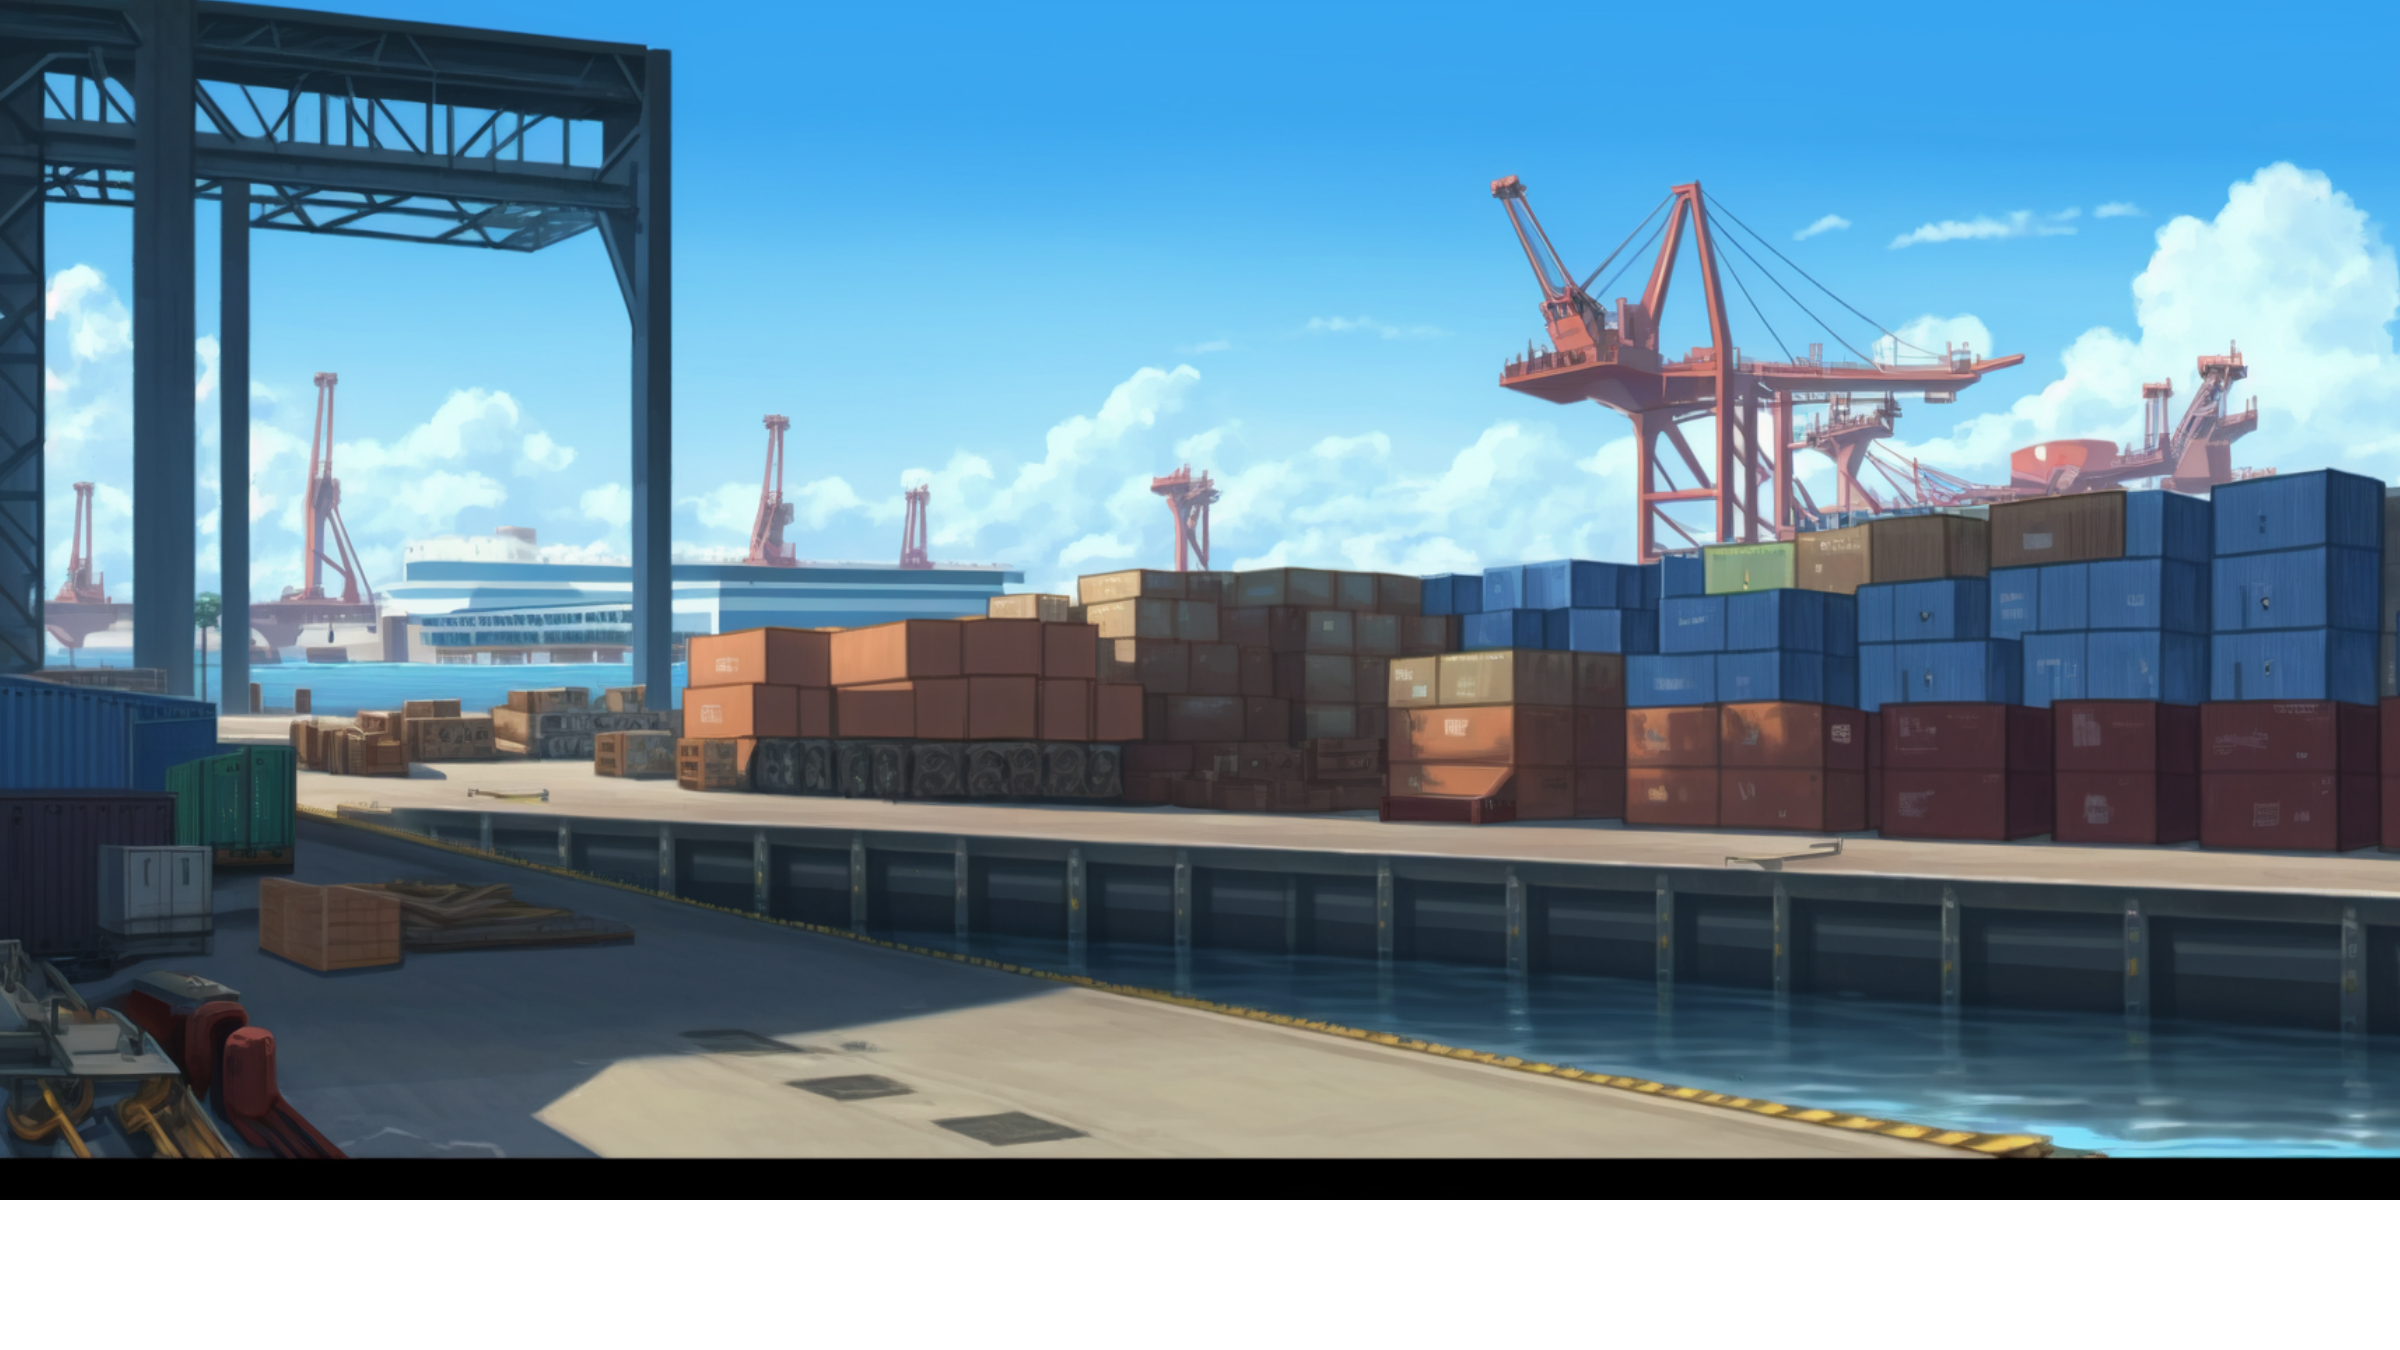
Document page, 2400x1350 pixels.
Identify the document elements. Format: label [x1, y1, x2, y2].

picture [0, 0, 2400, 1201]
